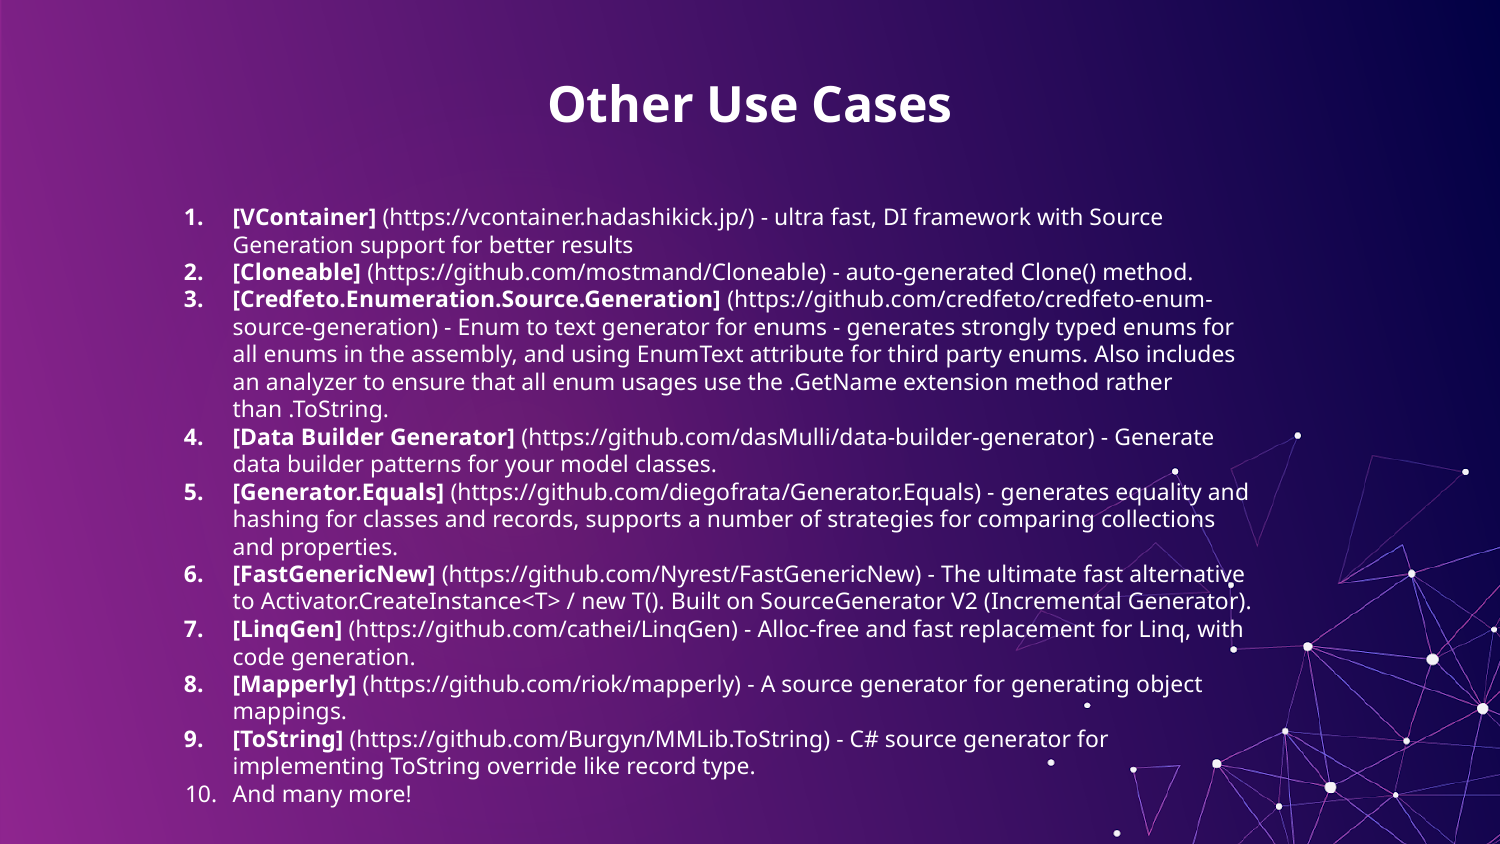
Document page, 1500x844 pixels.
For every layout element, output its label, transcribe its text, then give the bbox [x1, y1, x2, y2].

list [VContainer] (https://vcontainer.hadashikick.jp/) - ultra fast, DI framework with Source Generation support for better results [Cloneable] (https://github.com/mostmand/Cloneable) - auto-generated Clone() method. [Credfeto.Enumeration.Source.Generation] (https://github.com/credfeto/credfeto-enum-source-generation) - Enum to text generator for enums - generates strongly typed enums for all enums in the assembly, and using EnumText attribute for third party enums. Also includes an analyzer to ensure that all enum usages use the .GetName extension method rather than .ToString. [Data Builder Generator] (https://github.com/dasMulli/data-builder-generator) - Generate data builder patterns for your model classes. [Generator.Equals] (https://github.com/diegofrata/Generator.Equals) - generates equality and hashing for classes and records, supports a number of strategies for comparing collections and properties. [FastGenericNew] (https://github.com/Nyrest/FastGenericNew) - The ultimate fast alternative to Activator.CreateInstance<T> / new T(). Built on SourceGenerator V2 (Incremental Generator). [LinqGen] (https://github.com/cathei/LinqGen) - Alloc-free and fast replacement for Linq, with code generation. [Mapperly] (https://github.com/riok/mapperly) - A source generator for generating object mappings. [ToString] (https://github.com/Burgyn/MMLib.ToString) - C# source generator for implementing ToString override like record type. And many more! [142, 187, 1278, 764]
title Other Use Cases [322, 57, 1178, 214]
picture [0, 0, 1500, 844]
